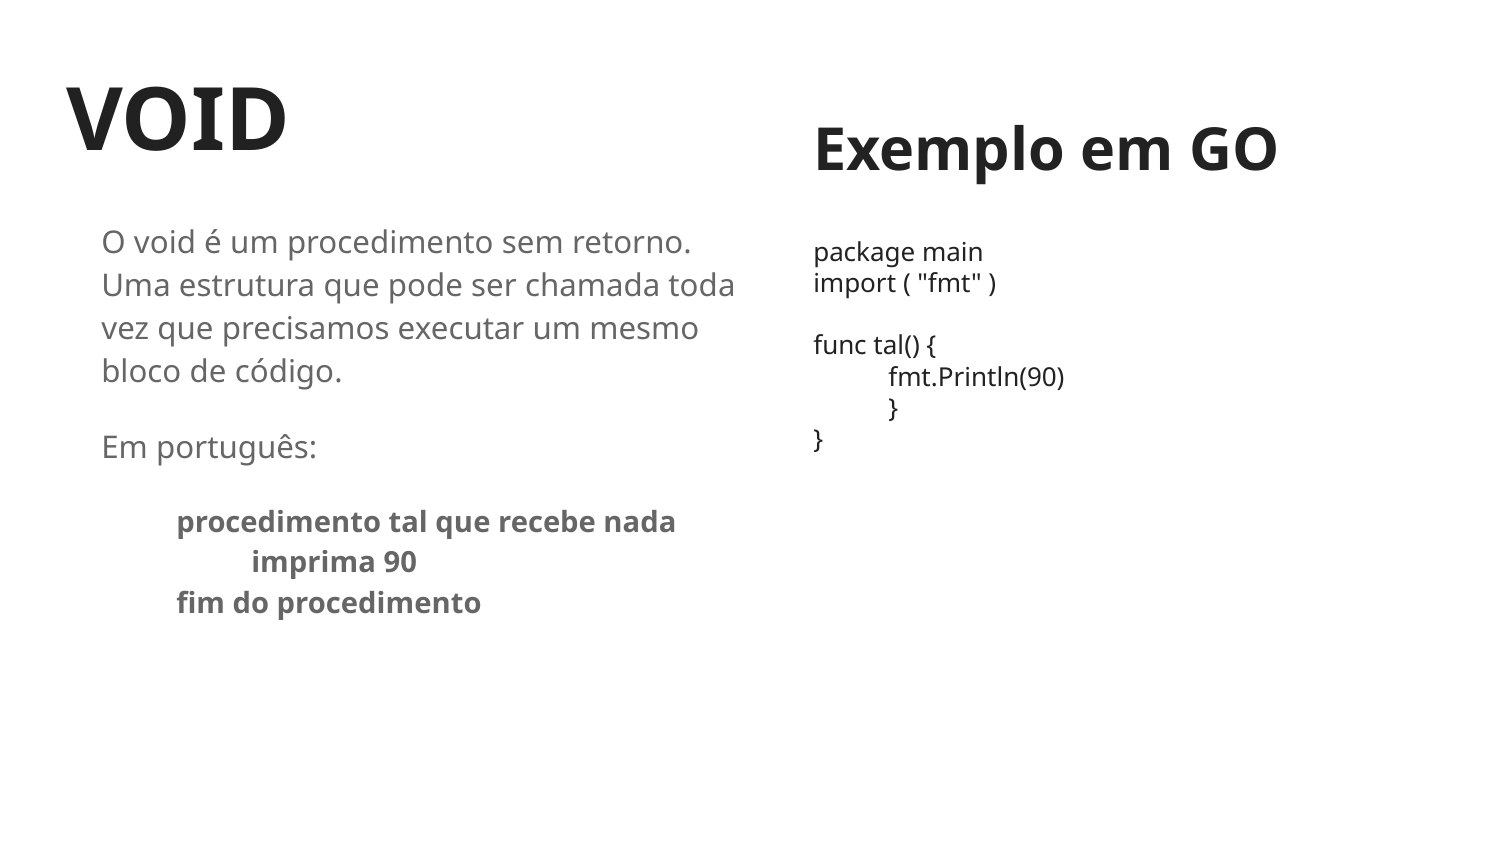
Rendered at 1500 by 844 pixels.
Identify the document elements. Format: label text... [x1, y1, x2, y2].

title VOID [51, 48, 1449, 180]
list O void é um procedimento sem retorno. Uma estrutura que pode ser chamada toda vez que precisamos executar um mesmo bloco de código. Em português: procedimento tal que recebe nada imprima 90 fim do procedimento [86, 201, 785, 823]
text_box Exemplo em GO package main import ( "fmt" ) func tal() { fmt.Println(90) } } [798, 96, 1489, 823]
